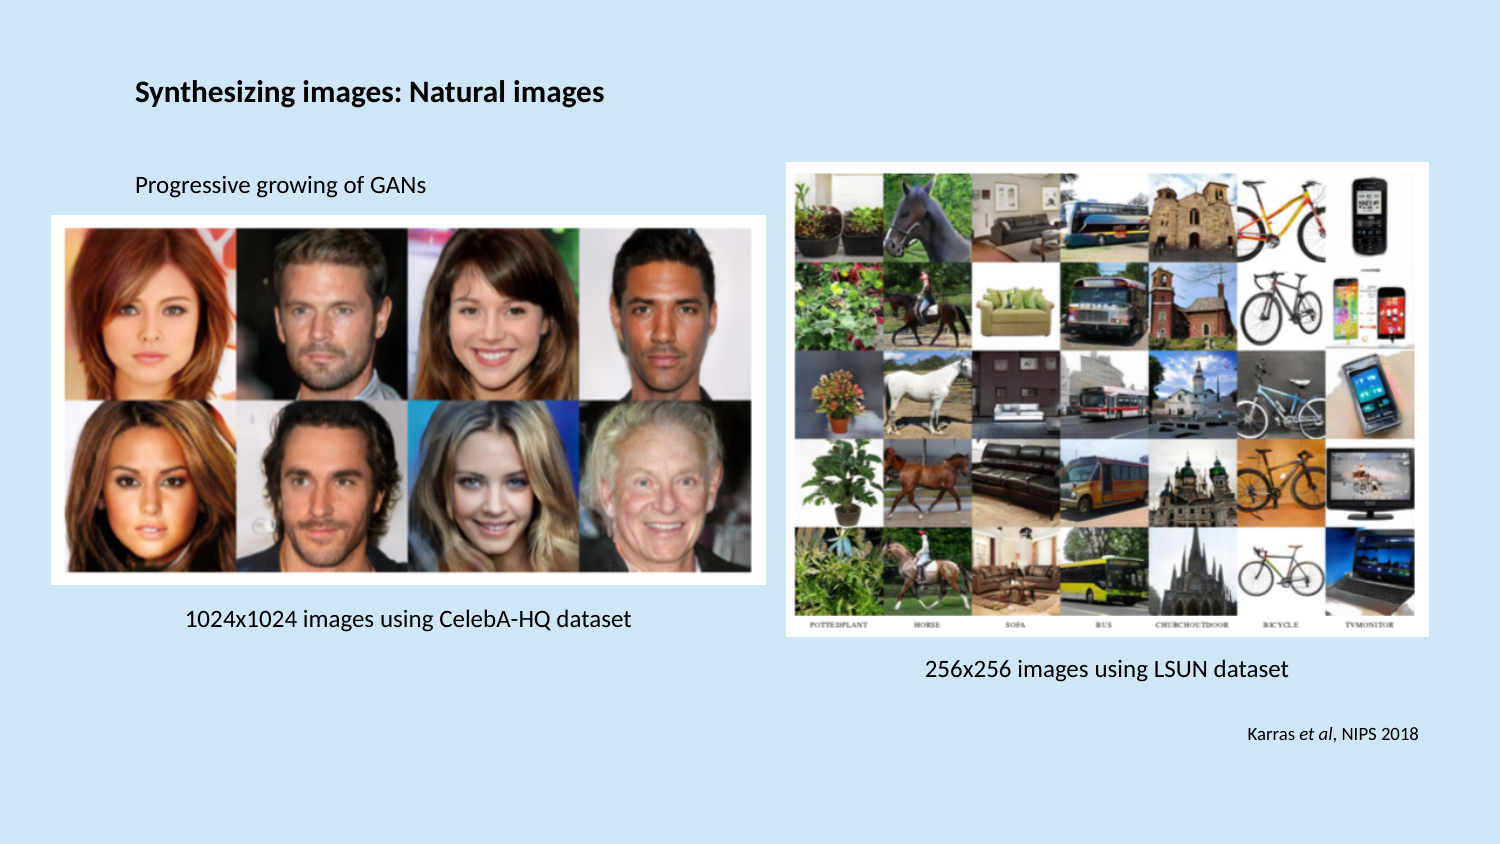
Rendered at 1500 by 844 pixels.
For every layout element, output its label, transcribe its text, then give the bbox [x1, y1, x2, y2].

text_box Synthesizing images: Natural images Progressive growing of GANs [120, 64, 1364, 207]
picture [51, 215, 766, 585]
text_box 1024x1024 images using CelebA-HQ dataset [169, 595, 648, 641]
picture [786, 162, 1429, 637]
text_box Karras et al, NIPS 2018 [1232, 714, 1434, 753]
text_box 256x256 images using LSUN dataset [868, 644, 1347, 690]
